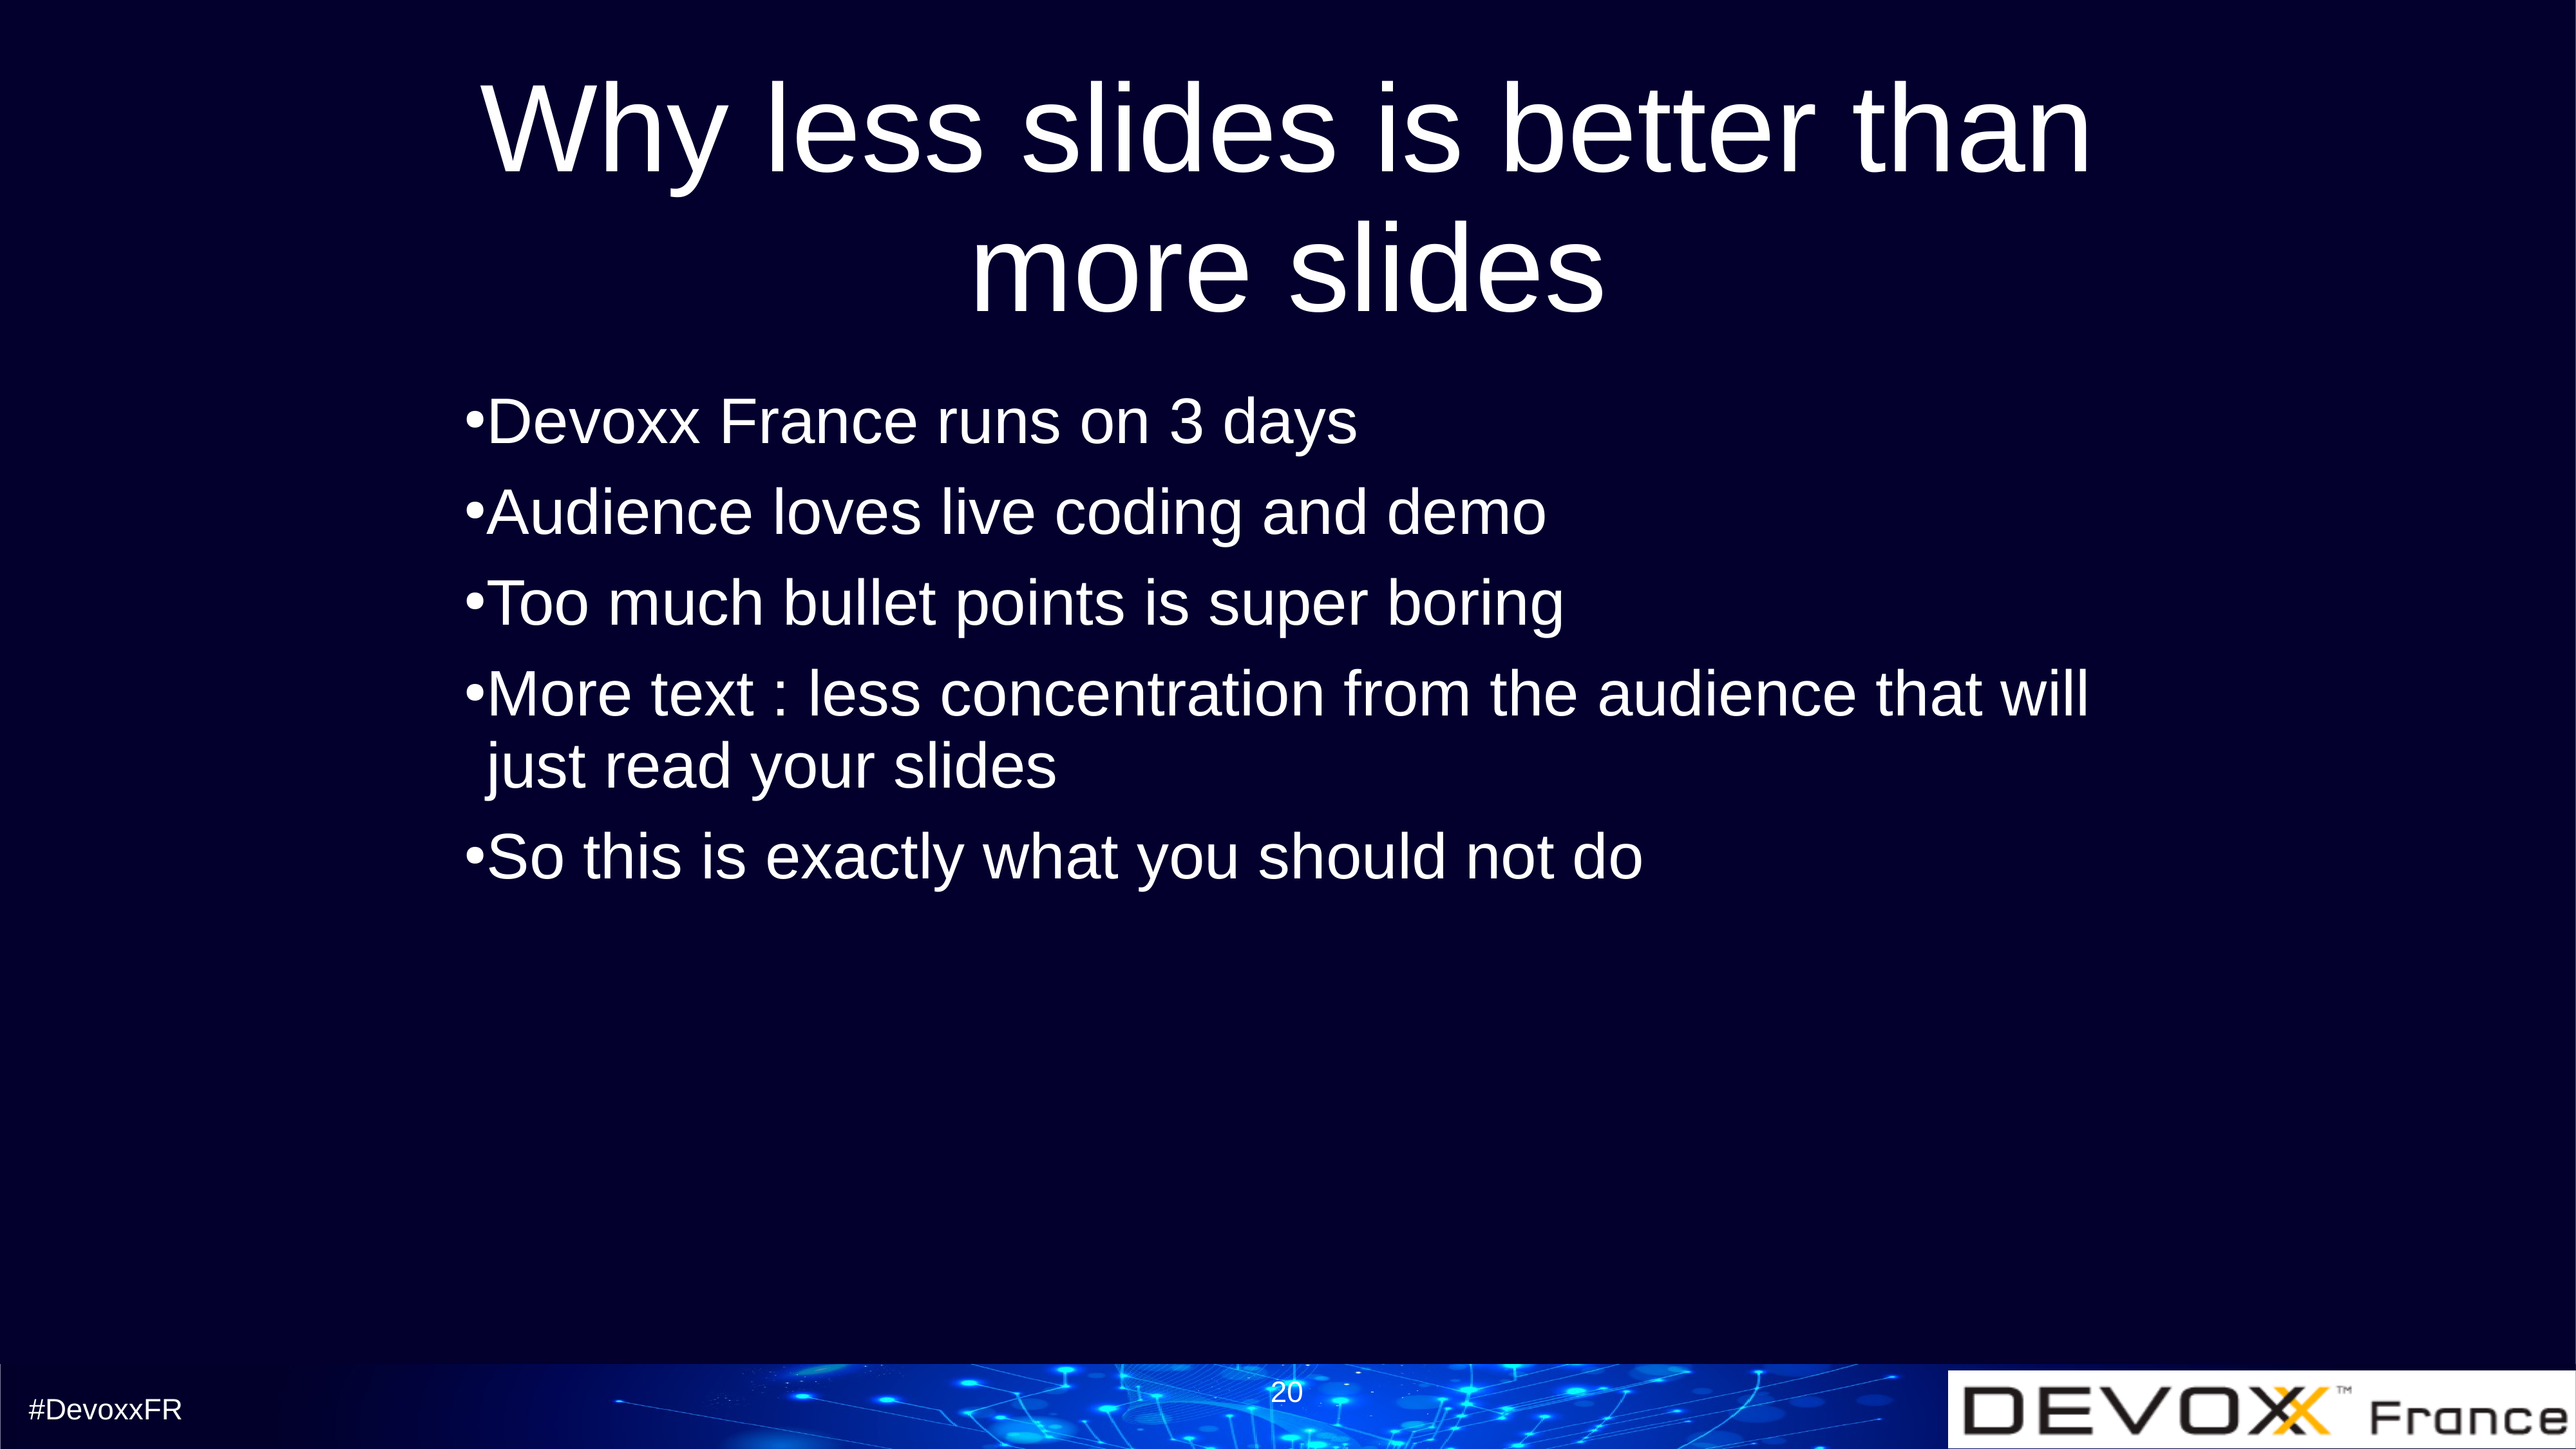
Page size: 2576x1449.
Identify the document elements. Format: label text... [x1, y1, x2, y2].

list Devoxx France runs on 3 days Audience loves live coding and demo Too much bullet points is super boring More text : less concentration from the audience that will just read your slides So this is exactly what you should not do [463, 384, 2113, 1319]
slide_number 20 [1264, 1375, 1311, 1427]
picture [0, 1364, 2576, 1449]
picture [1309, 1442, 1326, 1449]
title Why less slides is better than more slides [463, 37, 2113, 359]
